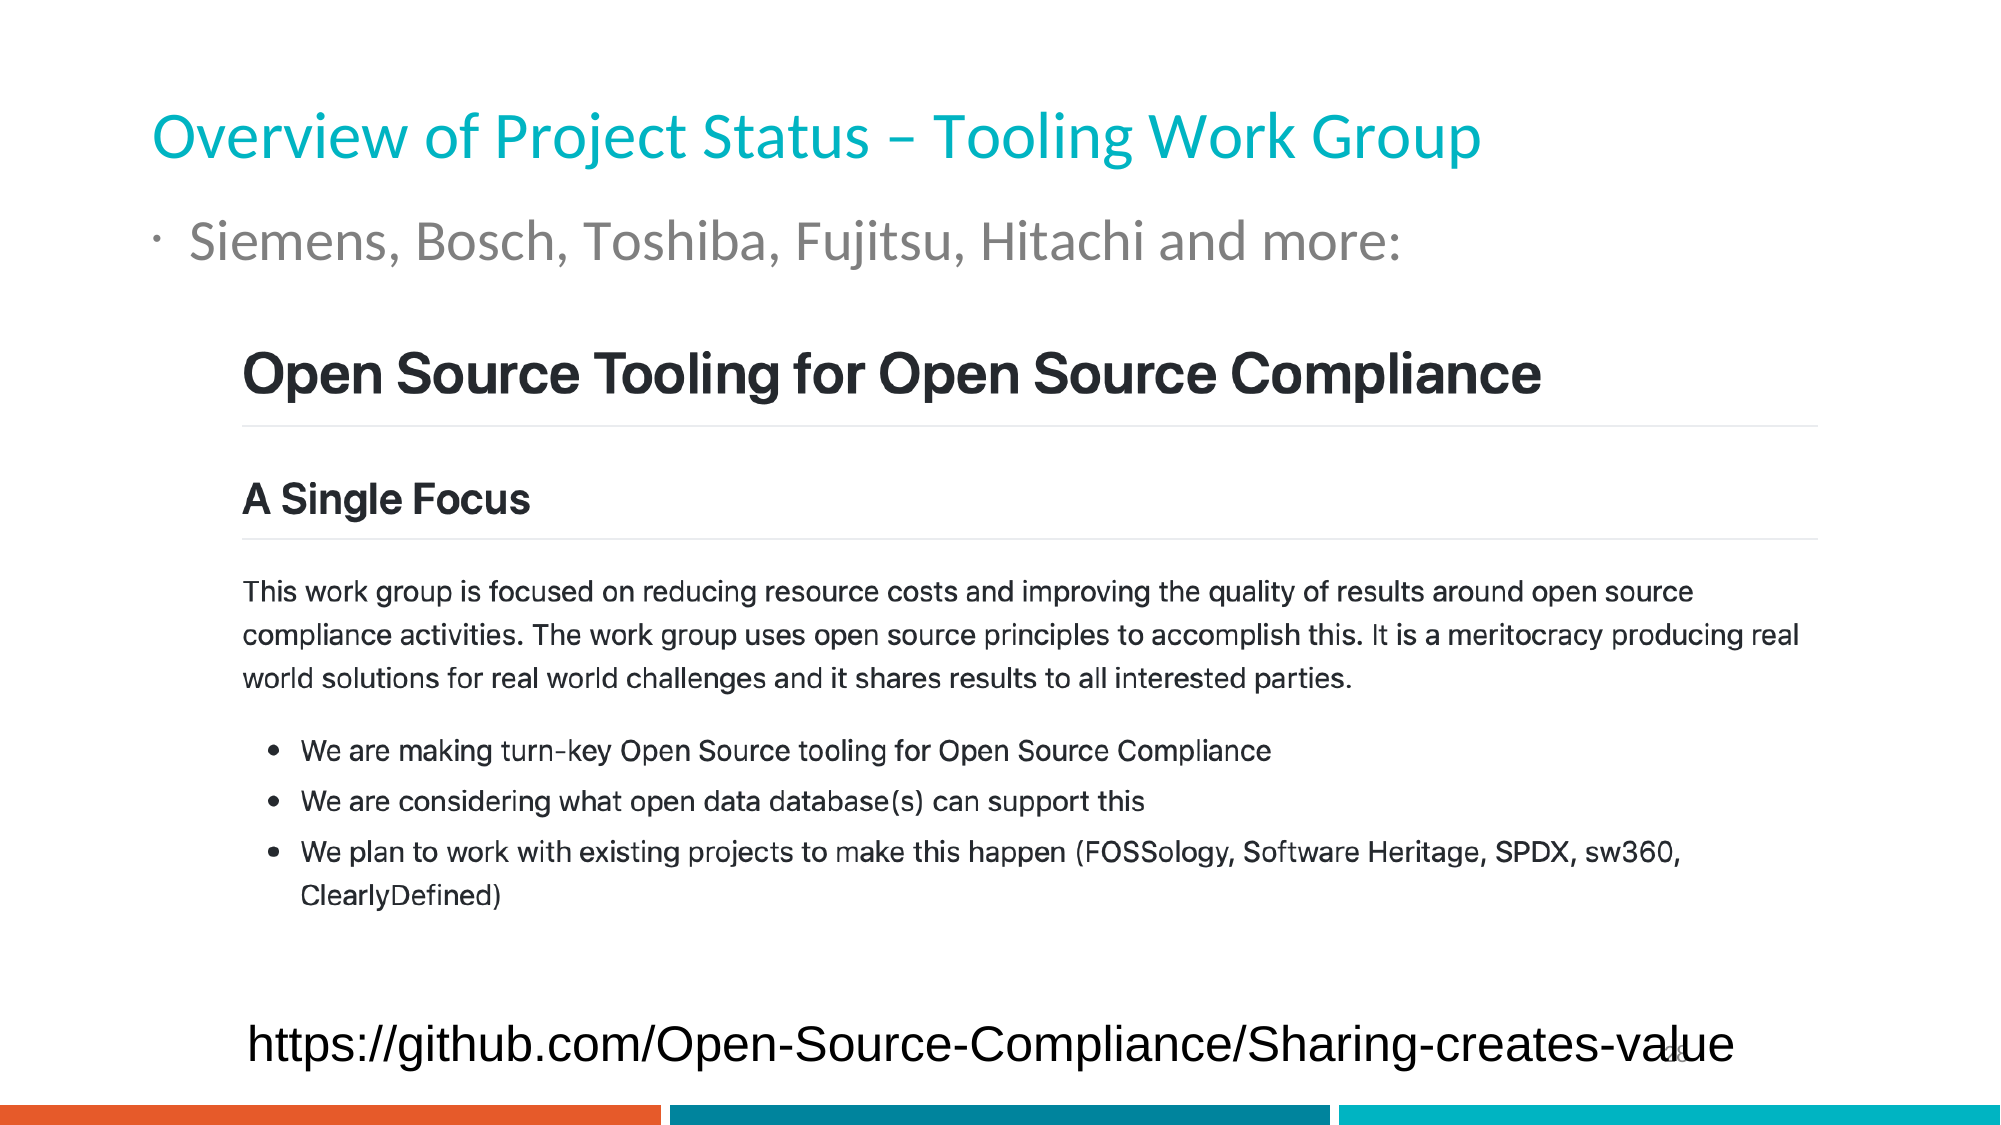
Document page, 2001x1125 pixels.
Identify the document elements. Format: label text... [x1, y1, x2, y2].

list Siemens, Bosch, Toshiba, Fujitsu, Hitachi and more: [137, 202, 1863, 899]
title Overview of Project Status – Tooling Work Group [137, 59, 1863, 202]
text_box https://github.com/Open-Source-Compliance/Sharing-creates-value [232, 1003, 1768, 1080]
text_box 28 [1648, 1022, 1863, 1083]
picture [182, 308, 1818, 923]
